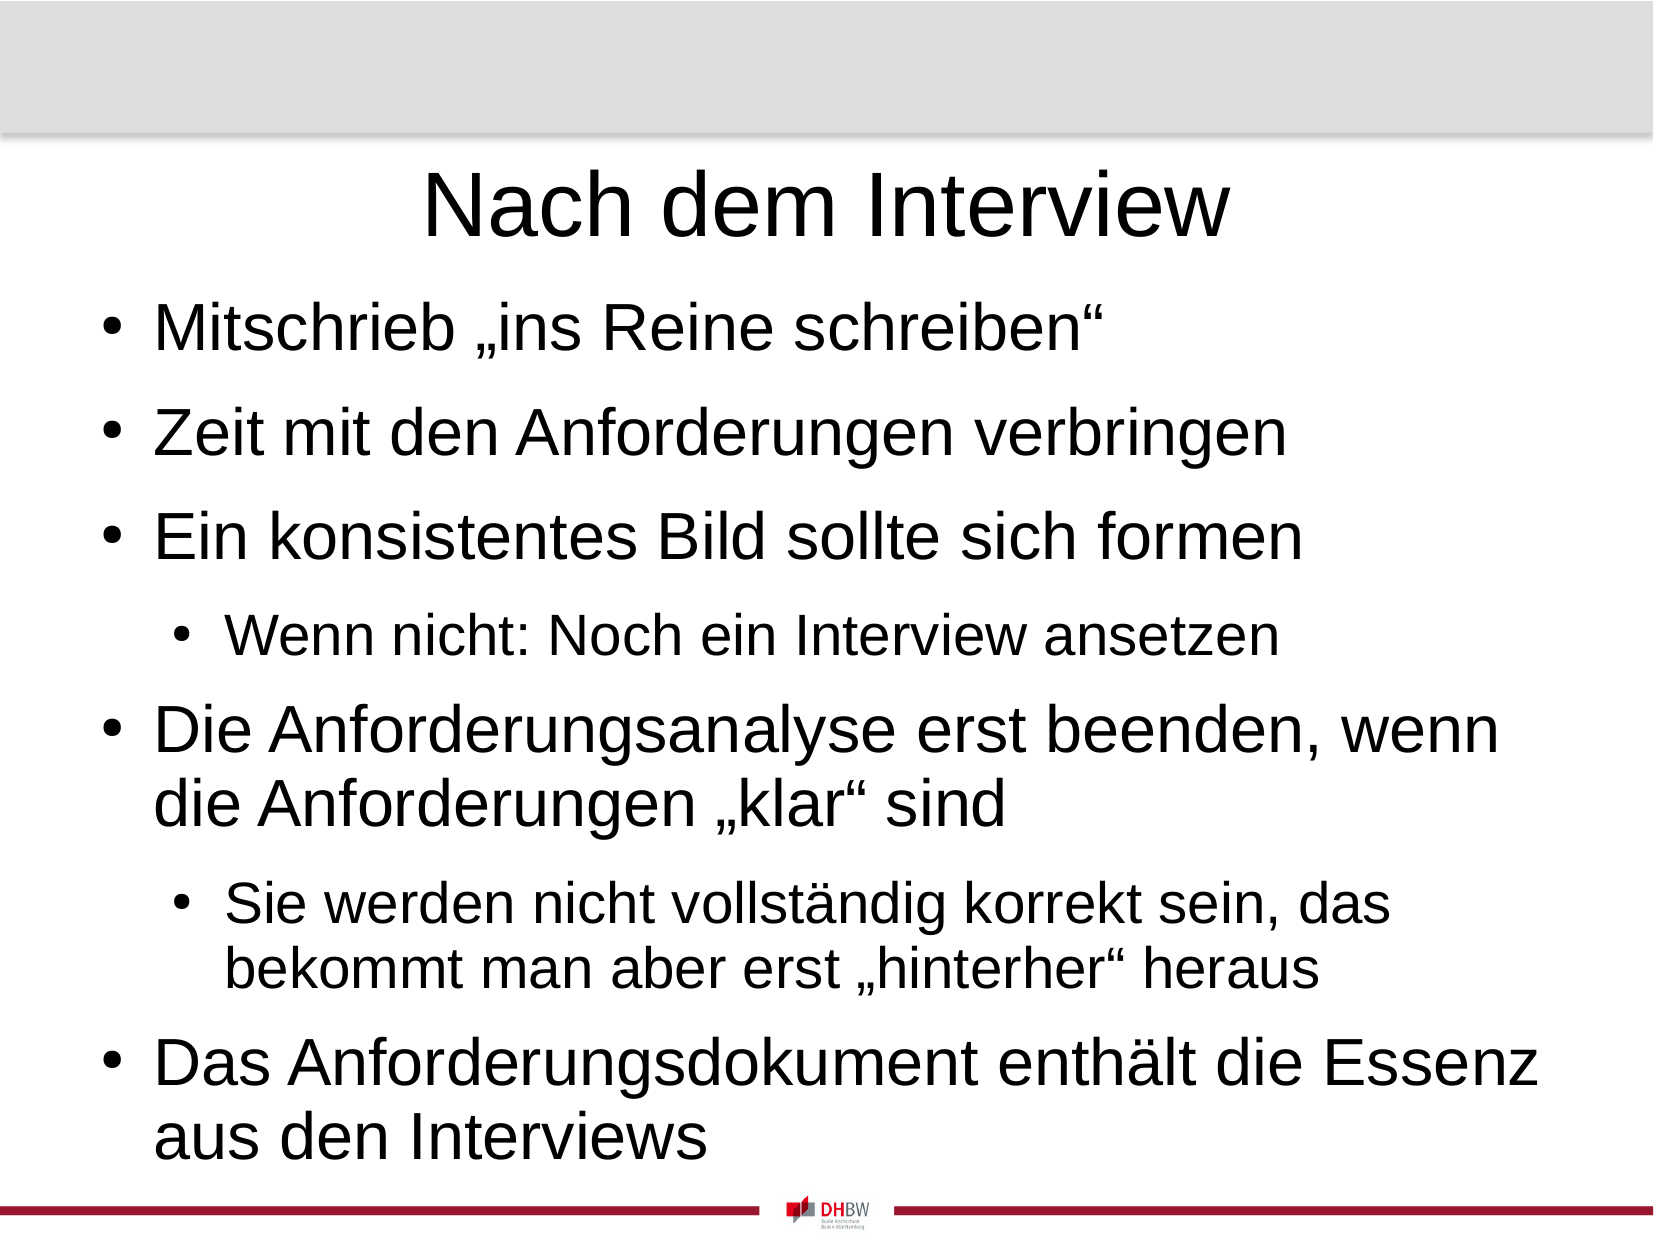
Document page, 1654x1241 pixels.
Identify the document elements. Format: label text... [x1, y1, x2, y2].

title Nach dem Interview [82, 147, 1571, 257]
picture [0, 1, 1654, 1237]
list Mitschrieb „ins Reine schreiben“ Zeit mit den Anforderungen verbringen Ein konsistentes Bild sollte sich formen Wenn nicht: Noch ein Interview ansetzen Die Anforderungsanalyse erst beenden, wenn die Anforderungen „klar“ sind Sie werden nicht vollständig korrekt sein, das bekommt man aber erst „hinterher“ heraus Das Anforderungsdokument enthält die Essenz aus den Interviews [82, 290, 1571, 1174]
